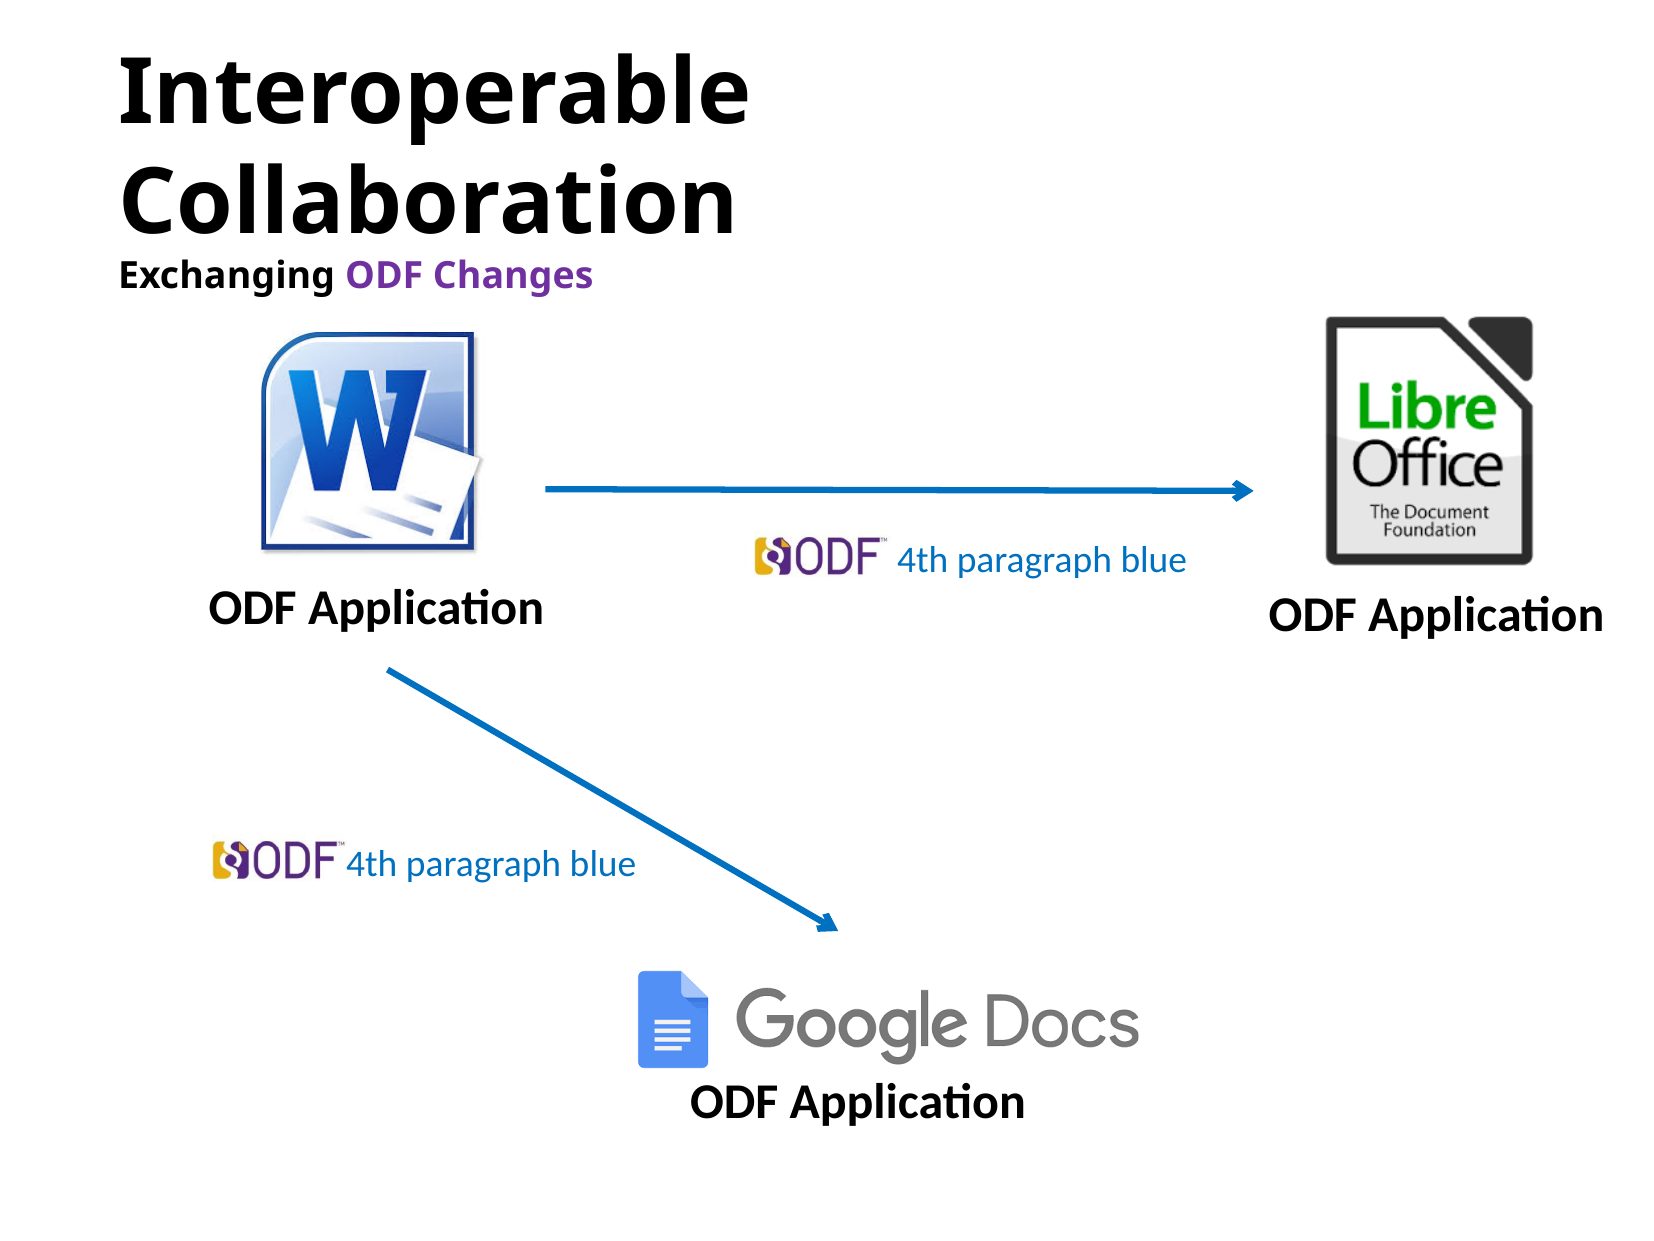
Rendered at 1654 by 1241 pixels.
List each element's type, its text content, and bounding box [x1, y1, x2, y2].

text_box 4th paragraph blue [232, 819, 684, 895]
text_box 4th paragraph blue [775, 514, 1209, 590]
text_box Interoperable Collaboration Exchanging ODF Changes [118, 75, 1359, 253]
picture [1297, 309, 1561, 572]
text_box ODF Application [193, 567, 615, 643]
picture [193, 815, 368, 910]
picture [260, 330, 487, 557]
picture [637, 970, 1139, 1069]
picture [735, 511, 911, 606]
text_box ODF Application [1253, 574, 1645, 650]
text_box ODF Application [675, 1060, 1097, 1136]
